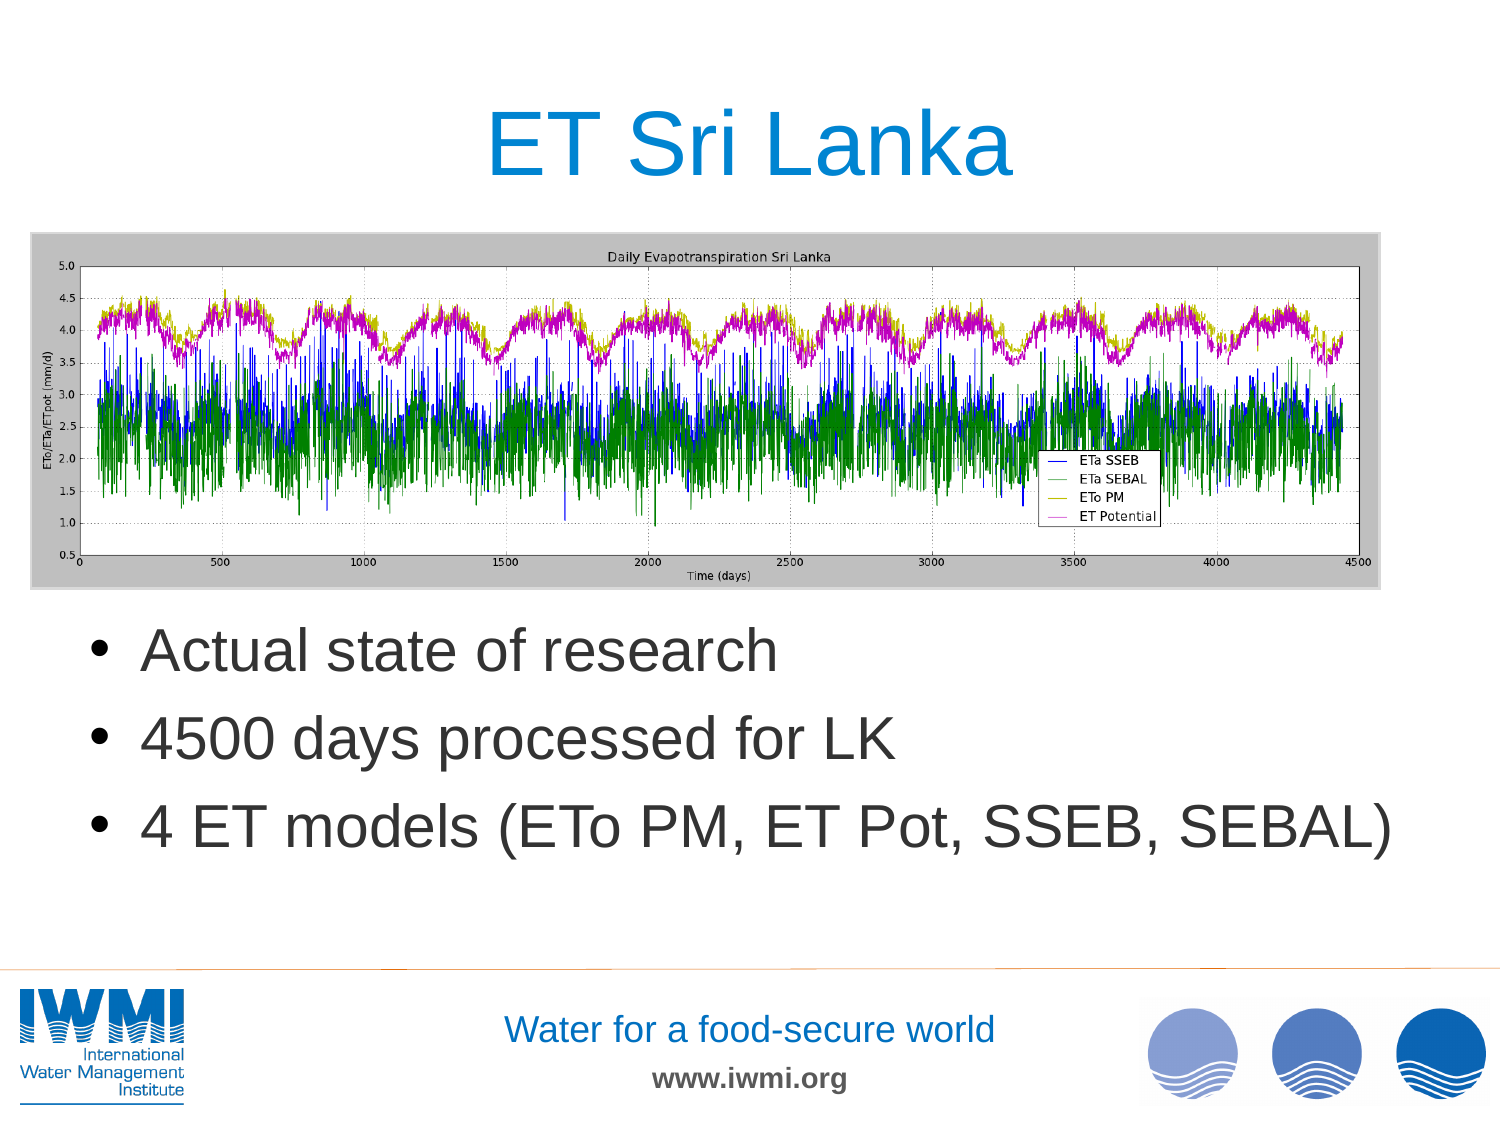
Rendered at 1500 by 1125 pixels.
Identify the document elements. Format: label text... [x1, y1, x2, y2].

title ET Sri Lanka [75, 45, 1426, 233]
picture [20, 989, 184, 1105]
list Actual state of research 4500 days processed for LK 4 ET models (ETo PM, ET Pot, SSEB, SEBAL) [75, 603, 1426, 915]
picture [30, 232, 1381, 590]
